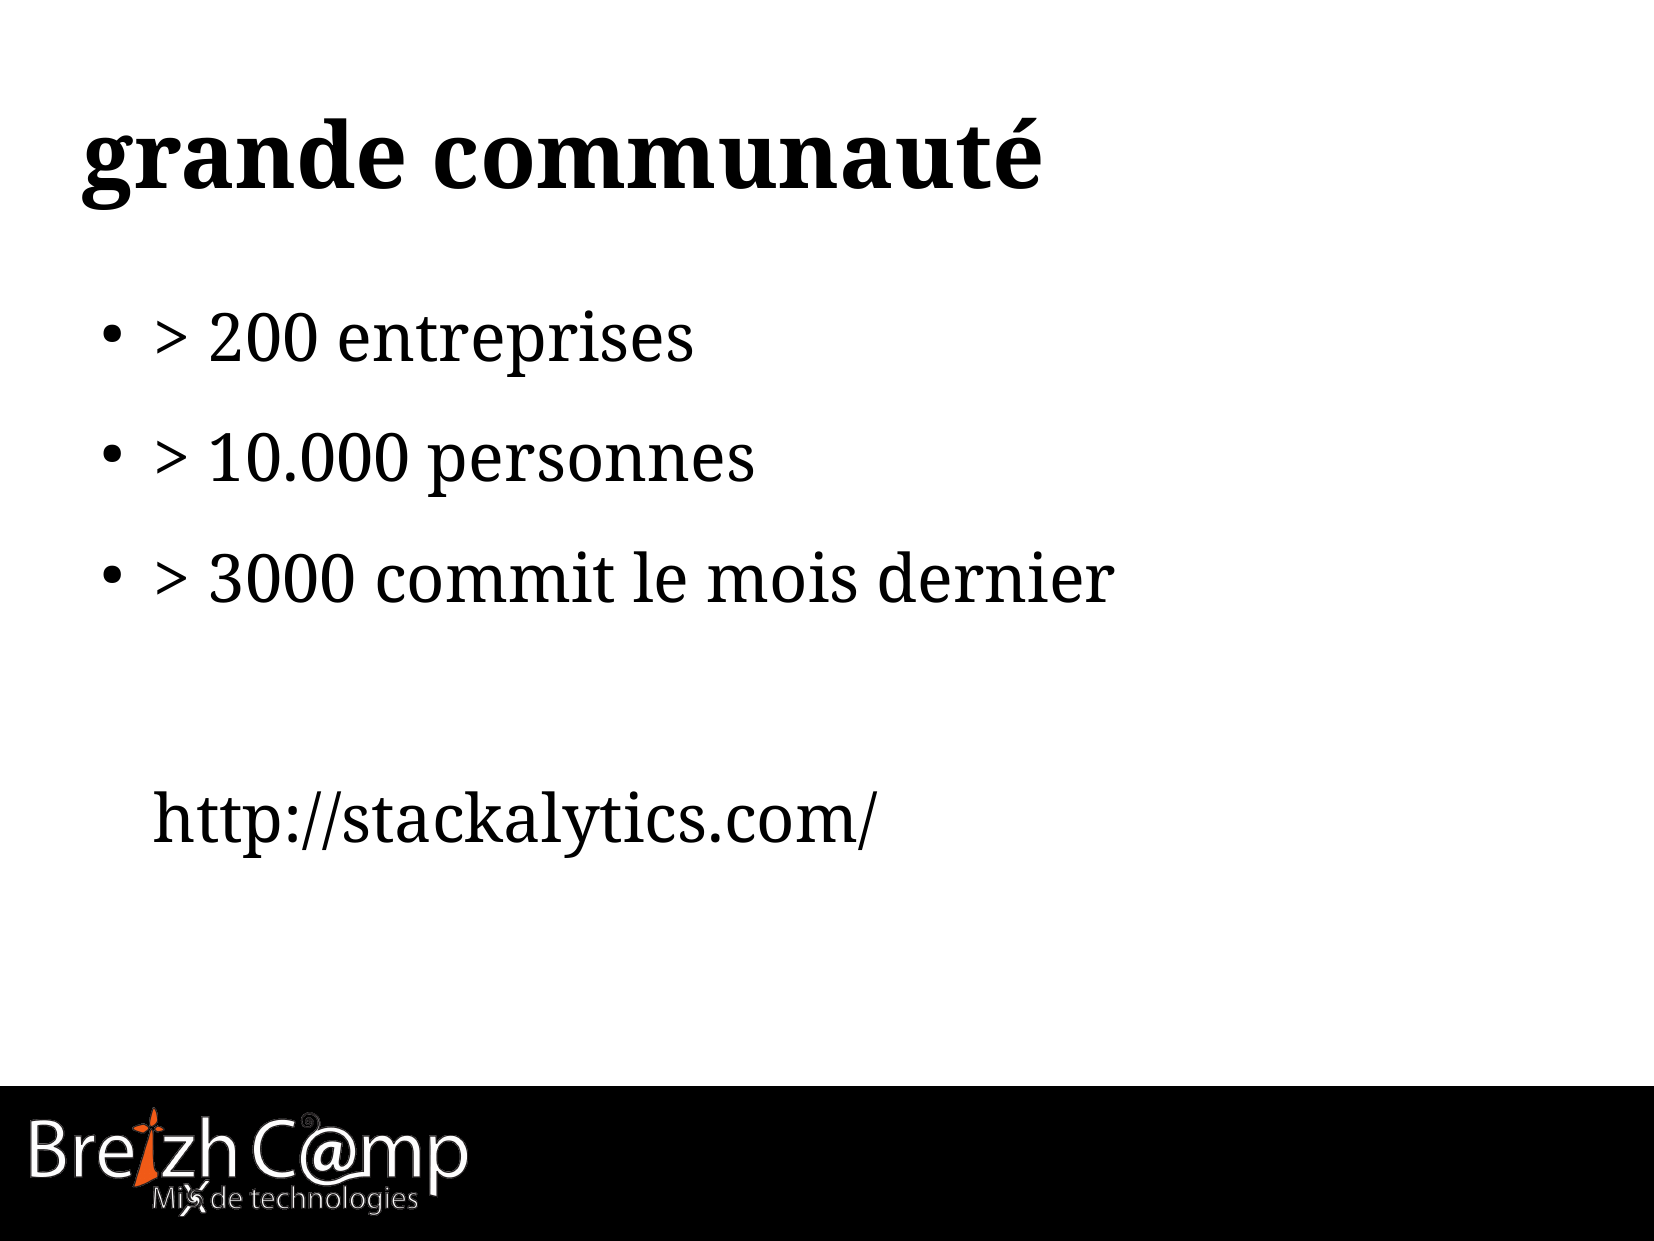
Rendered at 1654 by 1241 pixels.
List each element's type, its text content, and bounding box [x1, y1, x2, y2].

list > 200 entreprises > 10.000 personnes > 3000 commit le mois dernier http://stackalytics.com/ [82, 290, 1538, 1010]
title grande communauté [82, 49, 1571, 257]
picture [30, 1107, 468, 1217]
